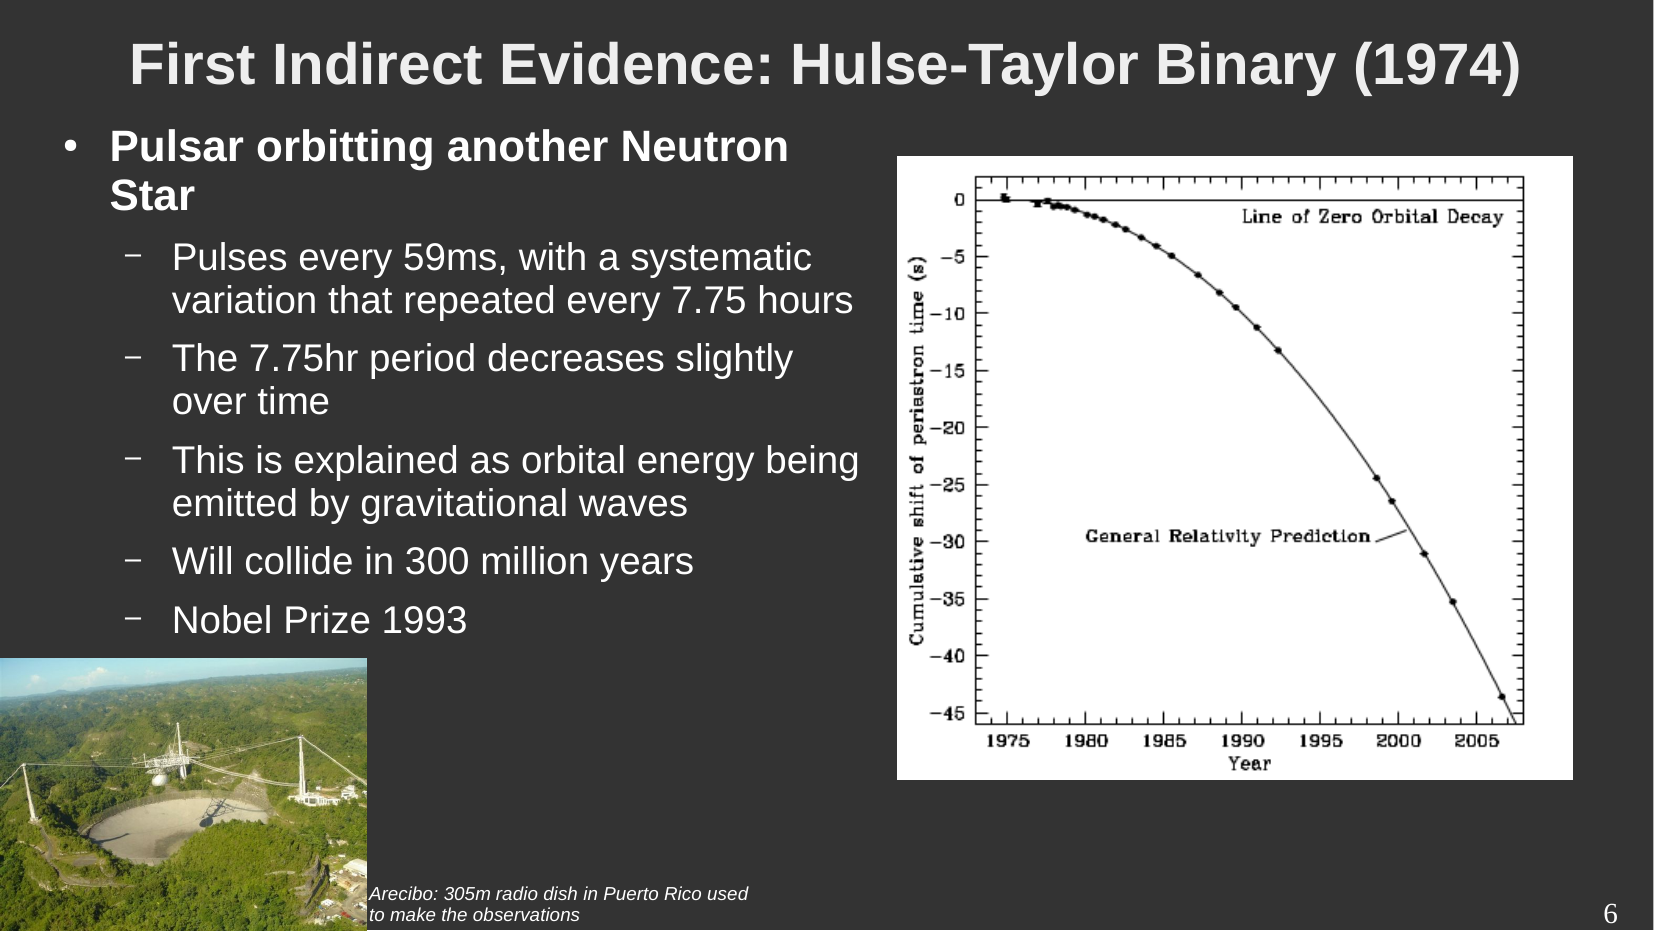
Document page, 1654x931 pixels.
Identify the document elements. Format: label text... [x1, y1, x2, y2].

picture [897, 156, 1573, 780]
text_box Arecibo: 305m radio dish in Puerto Rico used to make the observations [354, 876, 768, 931]
list Pulsar orbitting another Neutron Star Pulses every 59ms, with a systematic variation that repeated every 7.75 hours The 7.75hr period decreases slightly over time This is explained as orbital energy being emitted by gravitational waves Will collide in 300 million years Nobel Prize 1993 [47, 122, 863, 662]
title First Indirect Evidence: Hulse-Taylor Binary (1974) [82, 0, 1571, 142]
picture [0, 658, 367, 931]
